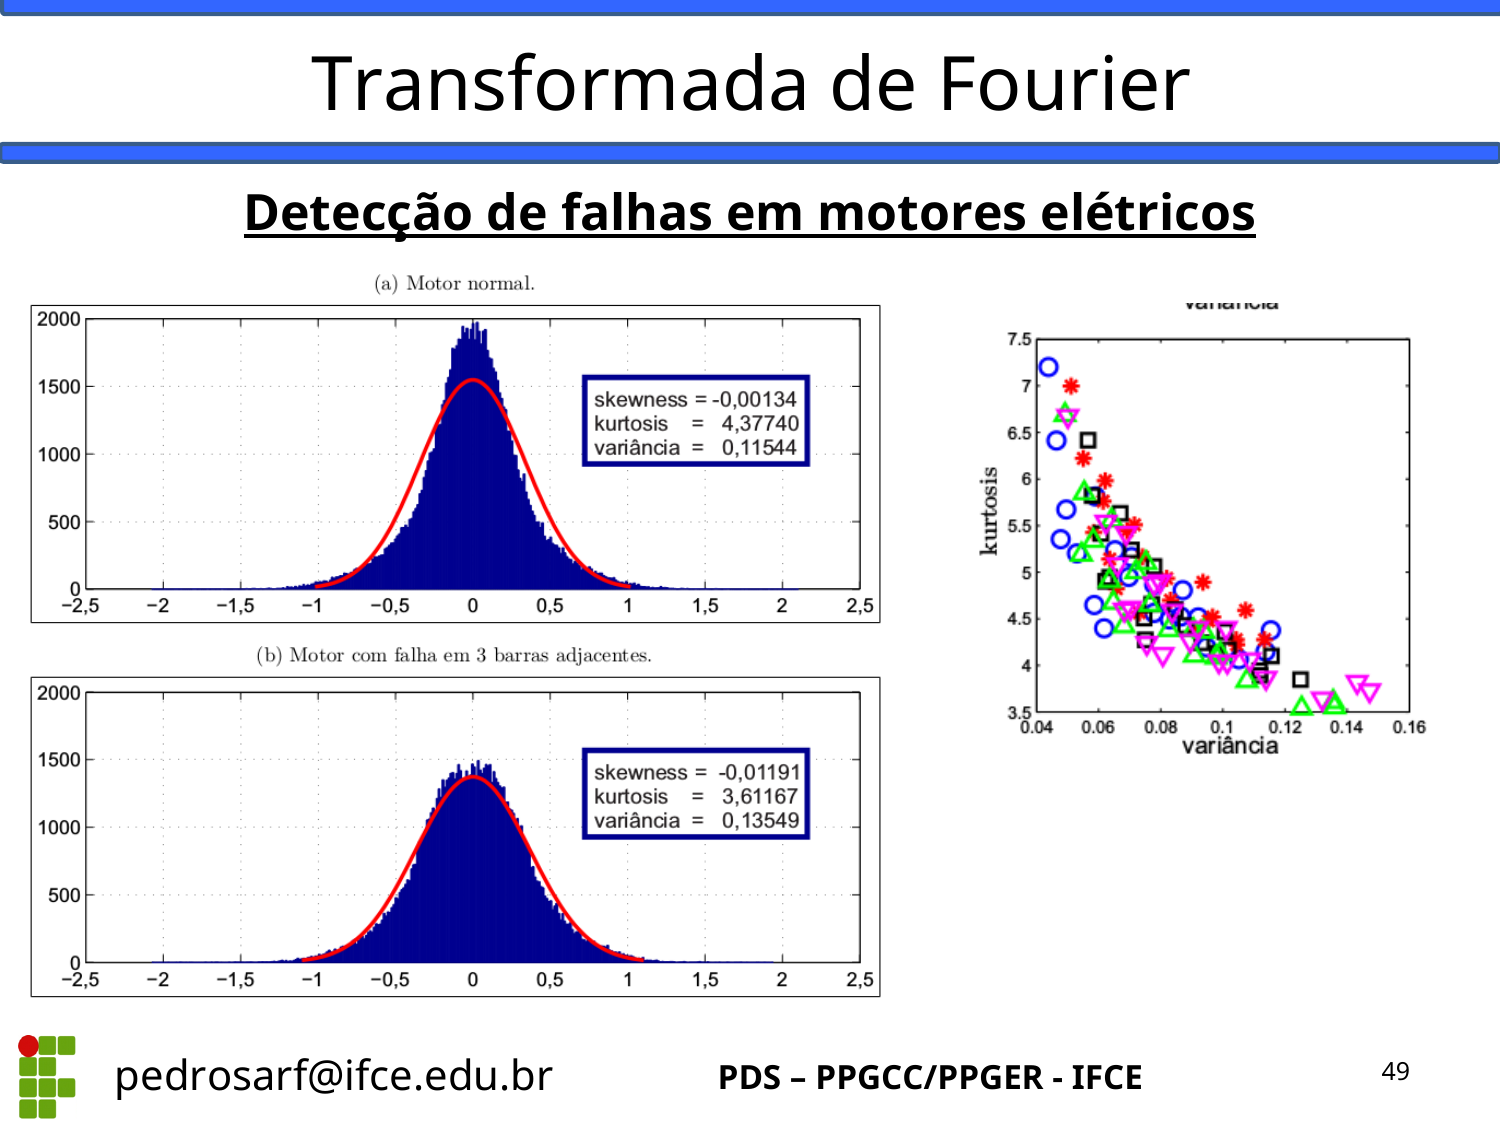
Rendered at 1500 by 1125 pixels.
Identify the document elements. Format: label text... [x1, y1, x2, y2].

text_box <número> [1074, 1042, 1426, 1103]
picture [909, 303, 1464, 768]
picture [11, 247, 898, 1018]
text_box Detecção de falhas em motores elétricos [0, 172, 1500, 1024]
text_box Transformada de Fourier [76, 26, 1427, 134]
picture [17, 1034, 77, 1120]
